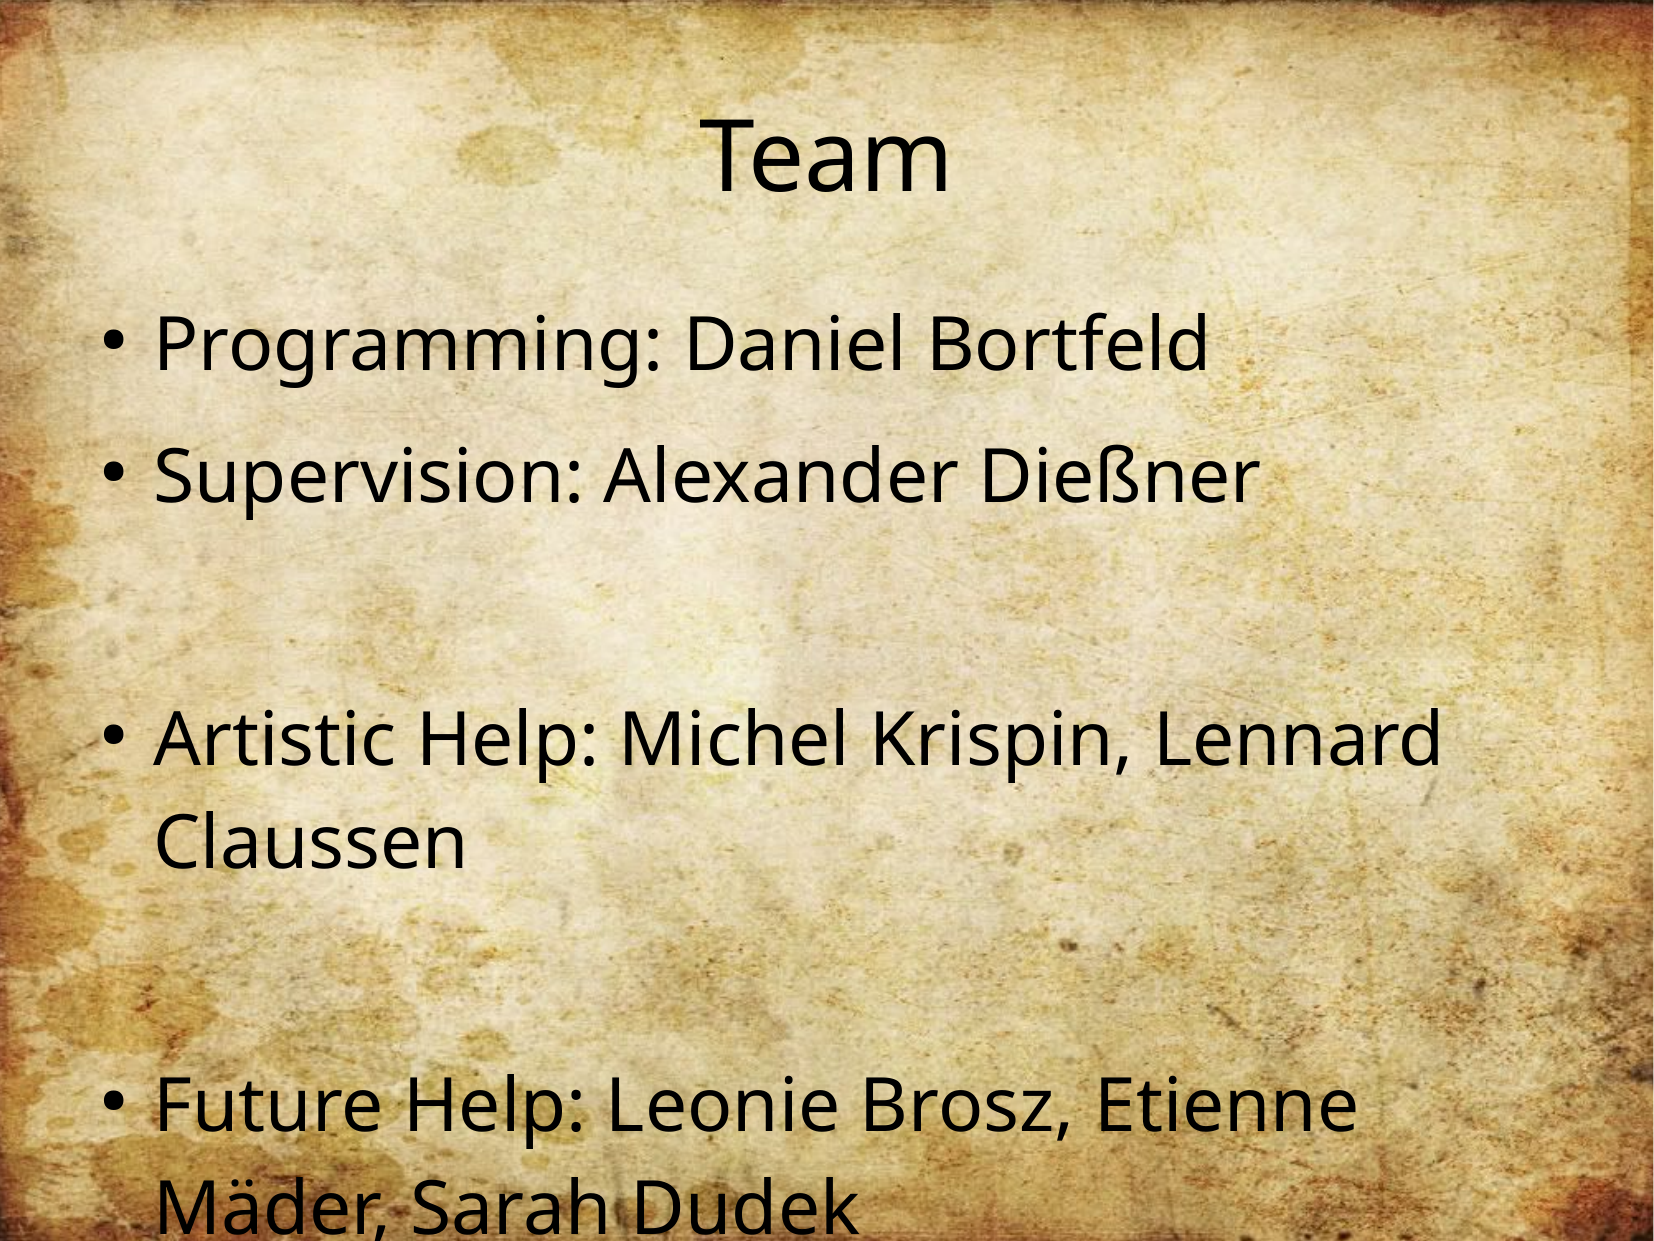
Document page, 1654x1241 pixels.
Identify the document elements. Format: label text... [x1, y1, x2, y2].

list Programming: Daniel Bortfeld Supervision: Alexander Dießner Artistic Help: Michel Krispin, Lennard Claussen Future Help: Leonie Brosz, Etienne Mäder, Sarah Dudek [82, 290, 1571, 1109]
picture [0, 0, 1654, 1241]
title Team [82, 49, 1571, 257]
